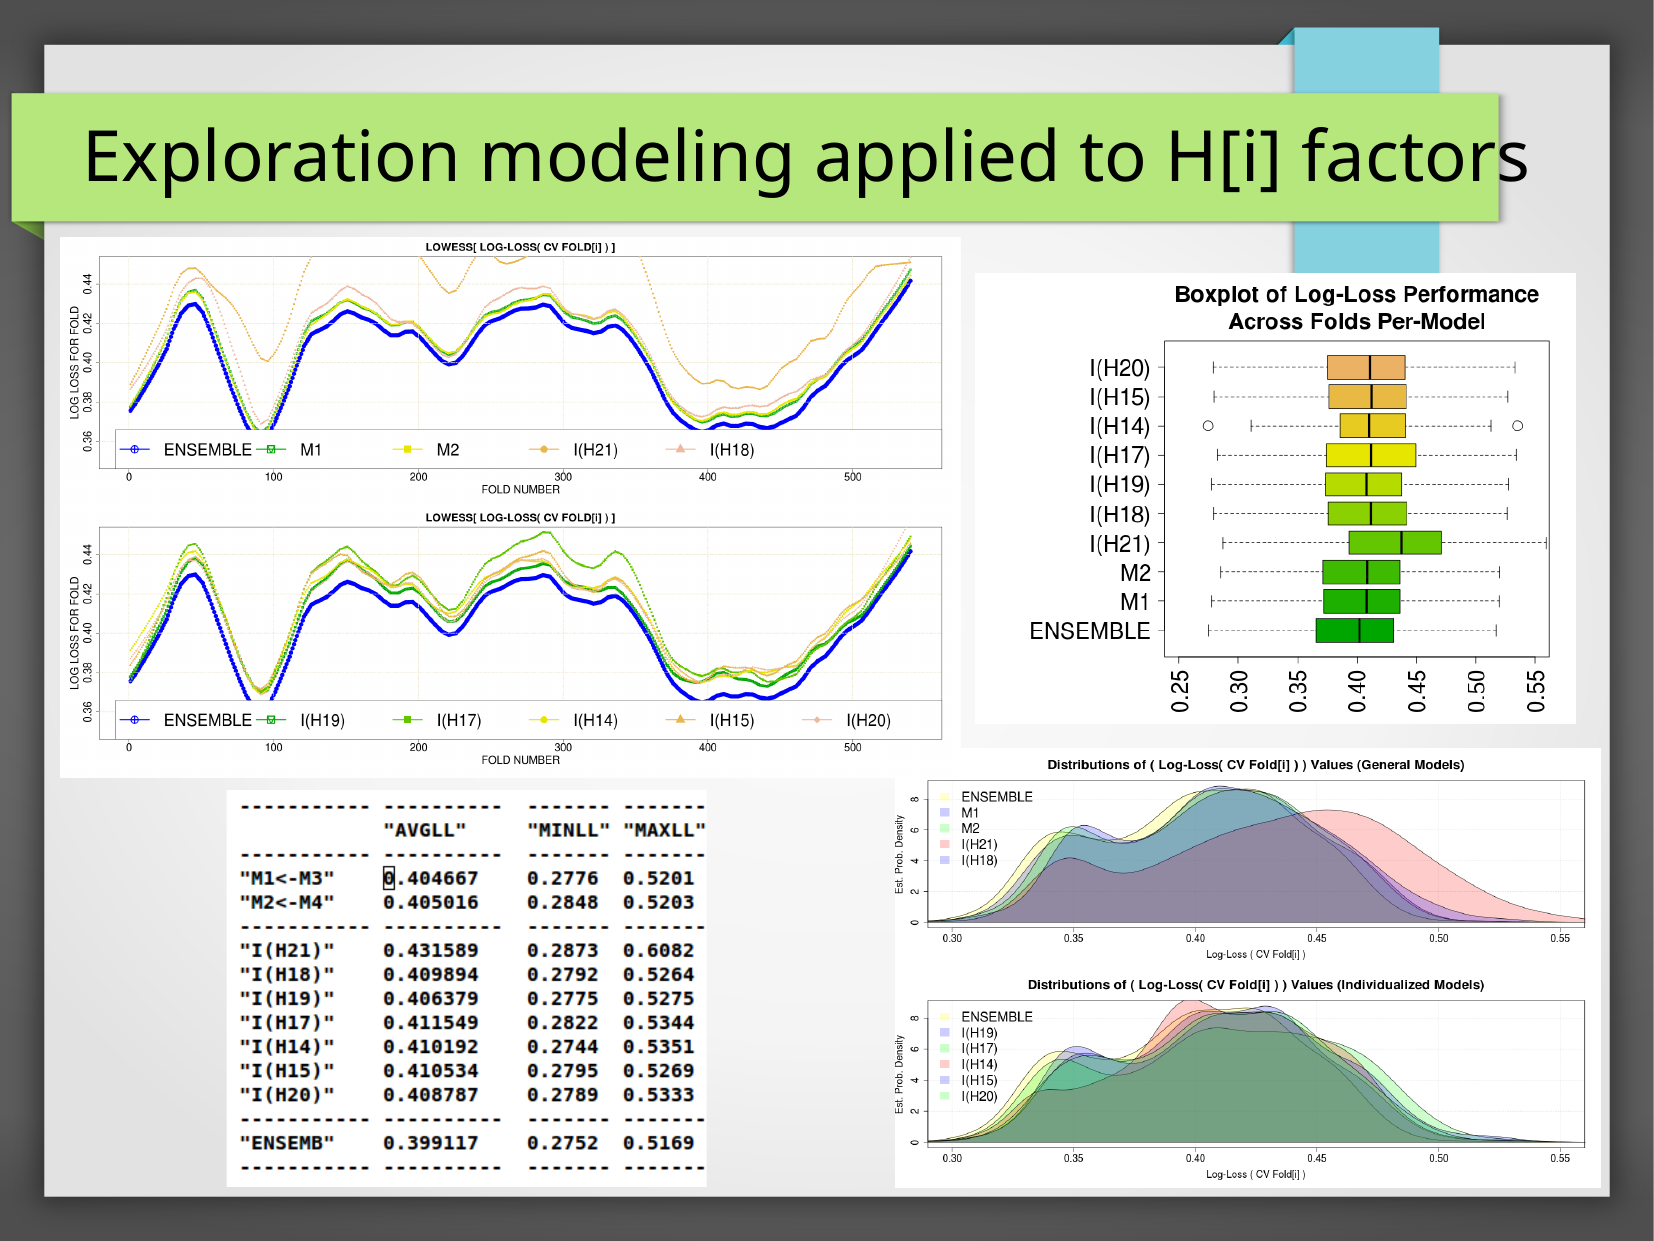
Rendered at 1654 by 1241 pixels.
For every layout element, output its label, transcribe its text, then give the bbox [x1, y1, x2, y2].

title Exploration modeling applied to H[i] factors [82, 94, 1621, 213]
picture [0, 0, 1654, 1241]
